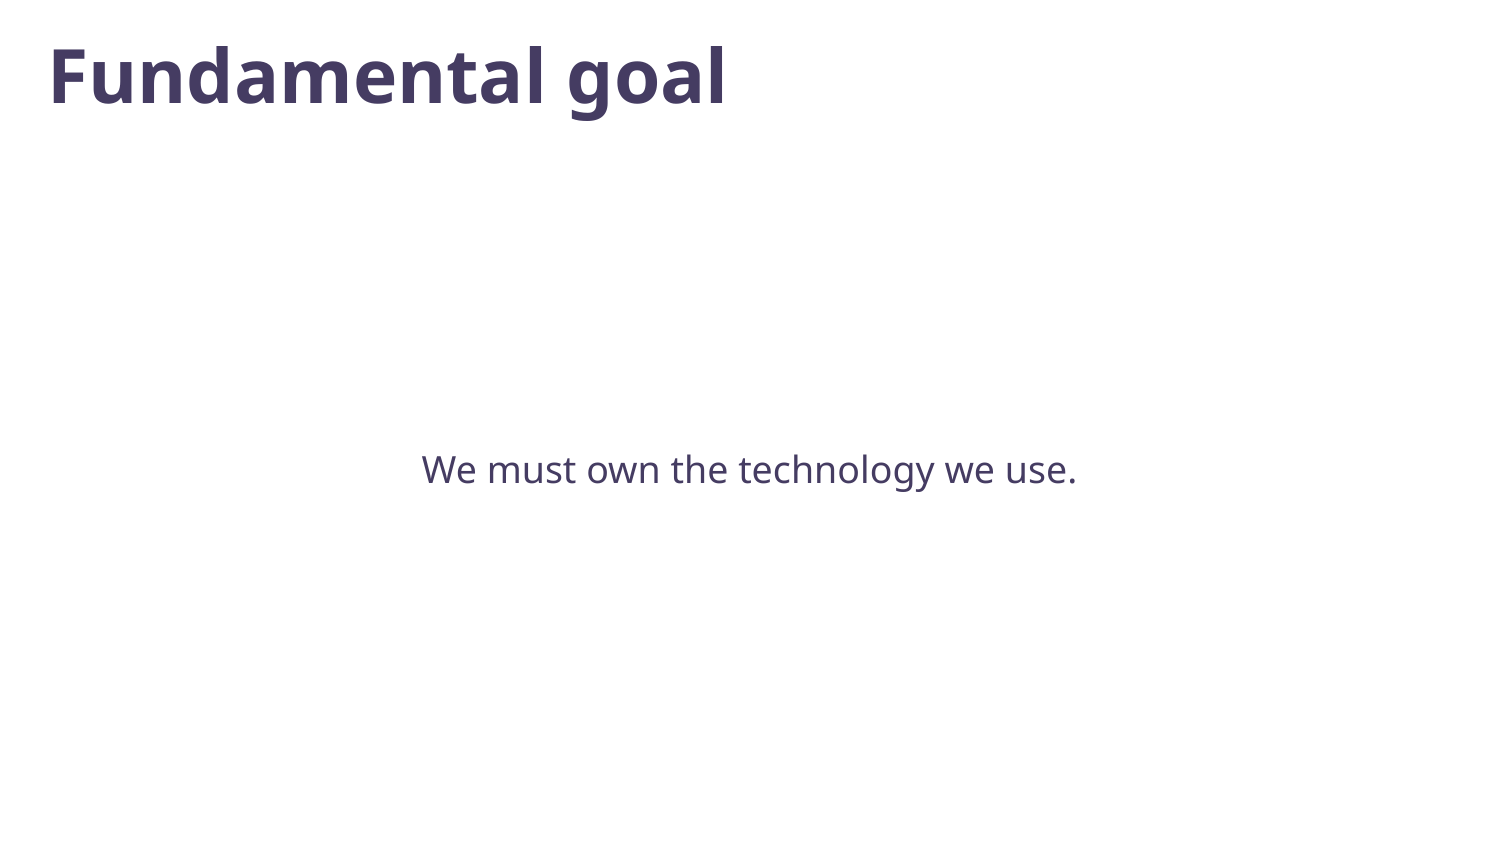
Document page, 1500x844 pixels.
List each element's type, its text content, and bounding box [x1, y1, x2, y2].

title Fundamental goal [32, 13, 1469, 128]
list We must own the technology we use. [123, 164, 1376, 766]
